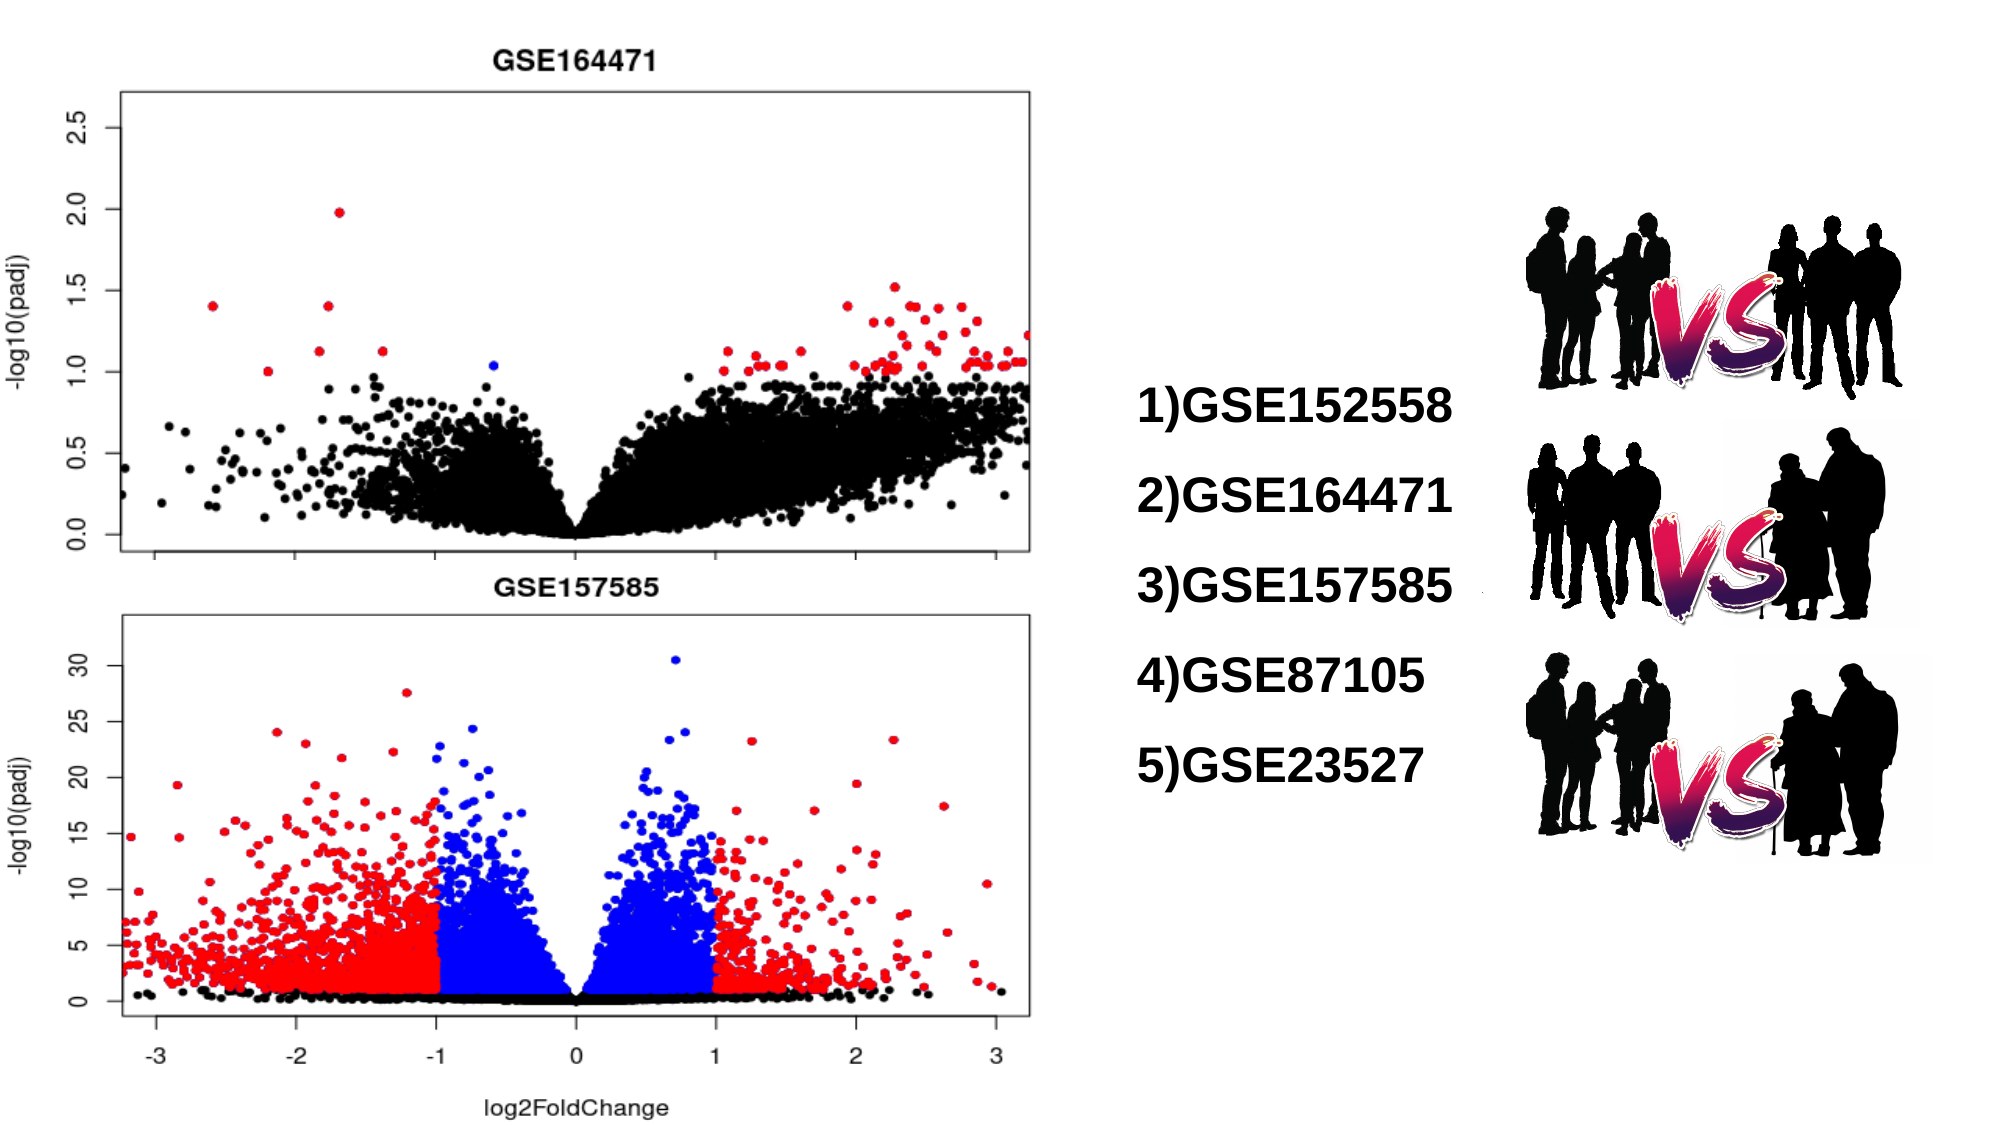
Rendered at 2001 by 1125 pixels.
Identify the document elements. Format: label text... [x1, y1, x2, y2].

picture [0, 29, 1093, 560]
picture [1526, 652, 1933, 863]
picture [1504, 418, 1920, 627]
picture [0, 561, 1093, 1125]
picture [1526, 206, 1946, 408]
text_box GSE152558 GSE164471 GSE157585 GSE87105 GSE23527 [1122, 334, 1504, 768]
